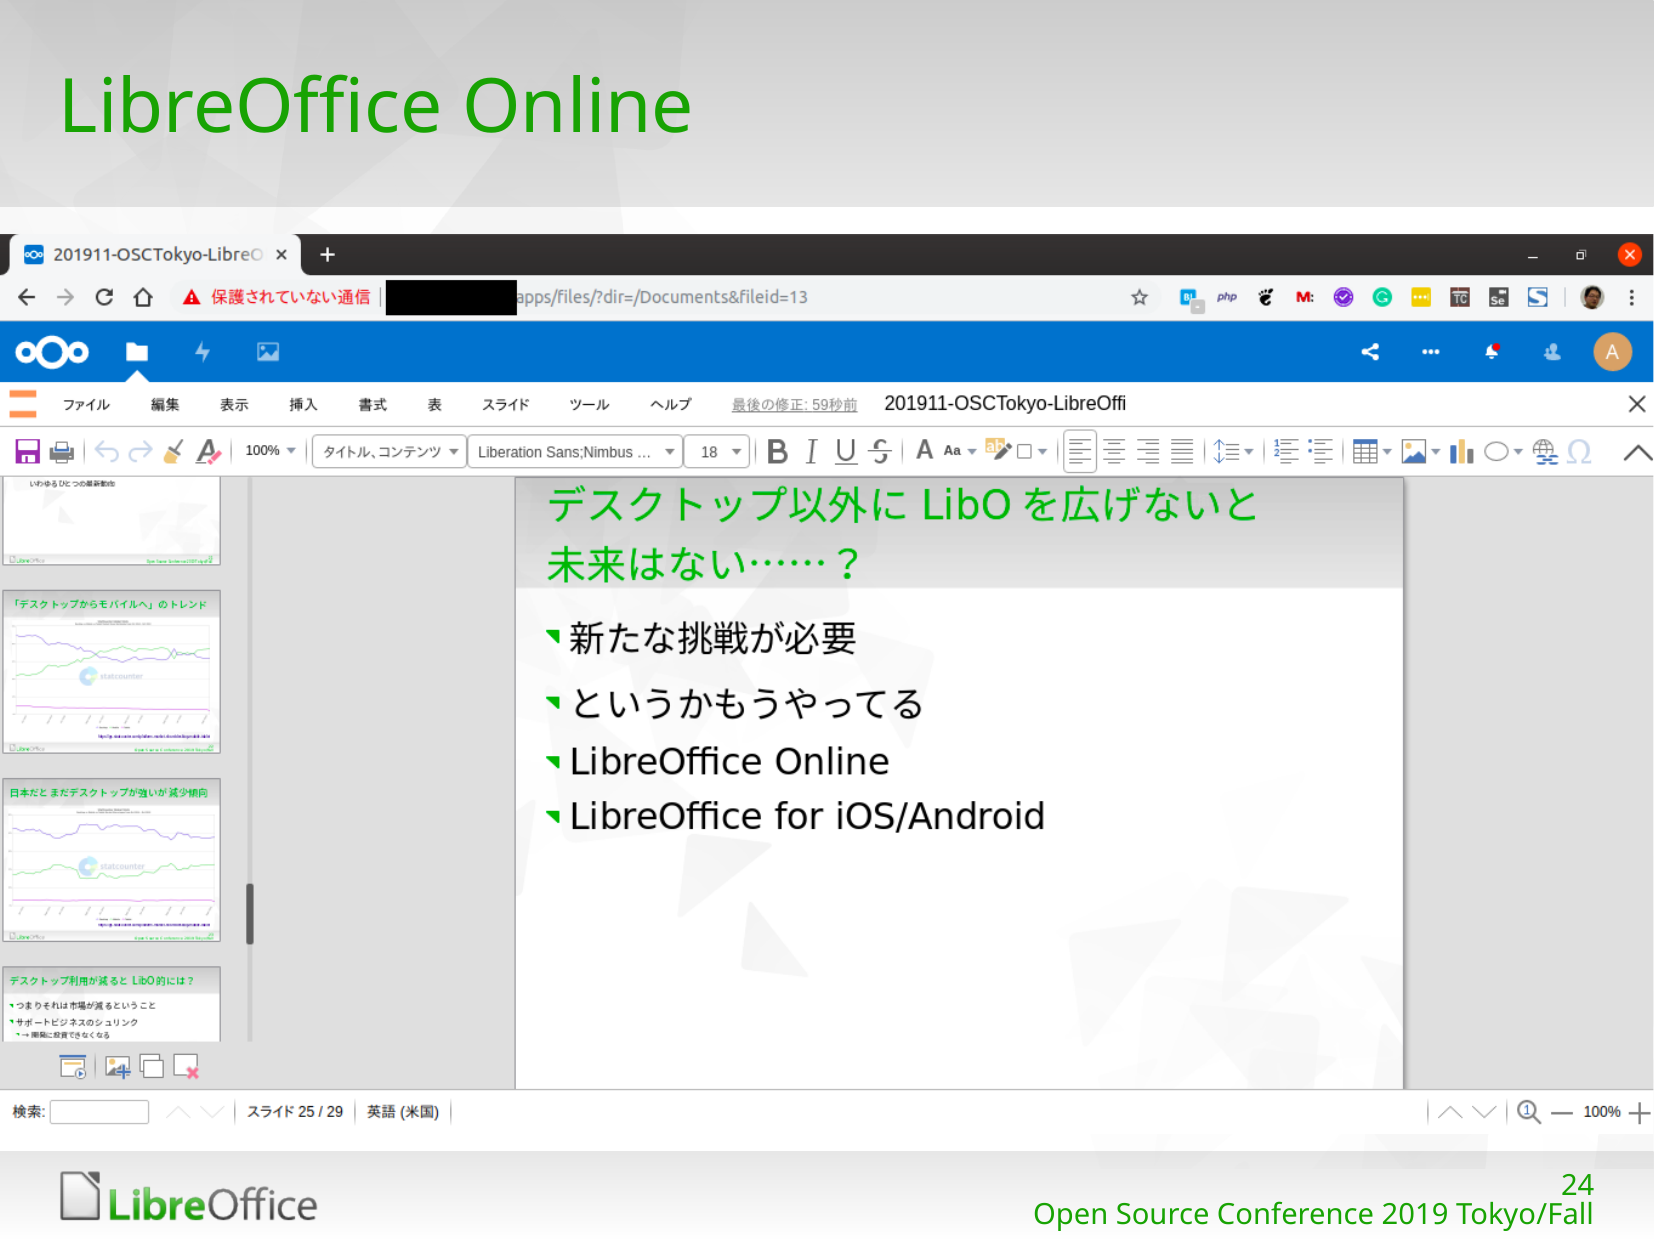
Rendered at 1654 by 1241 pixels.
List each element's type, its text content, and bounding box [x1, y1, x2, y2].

picture [0, 0, 1654, 1169]
picture [41, 1152, 337, 1240]
title LibreOffice Online [59, 29, 1595, 178]
